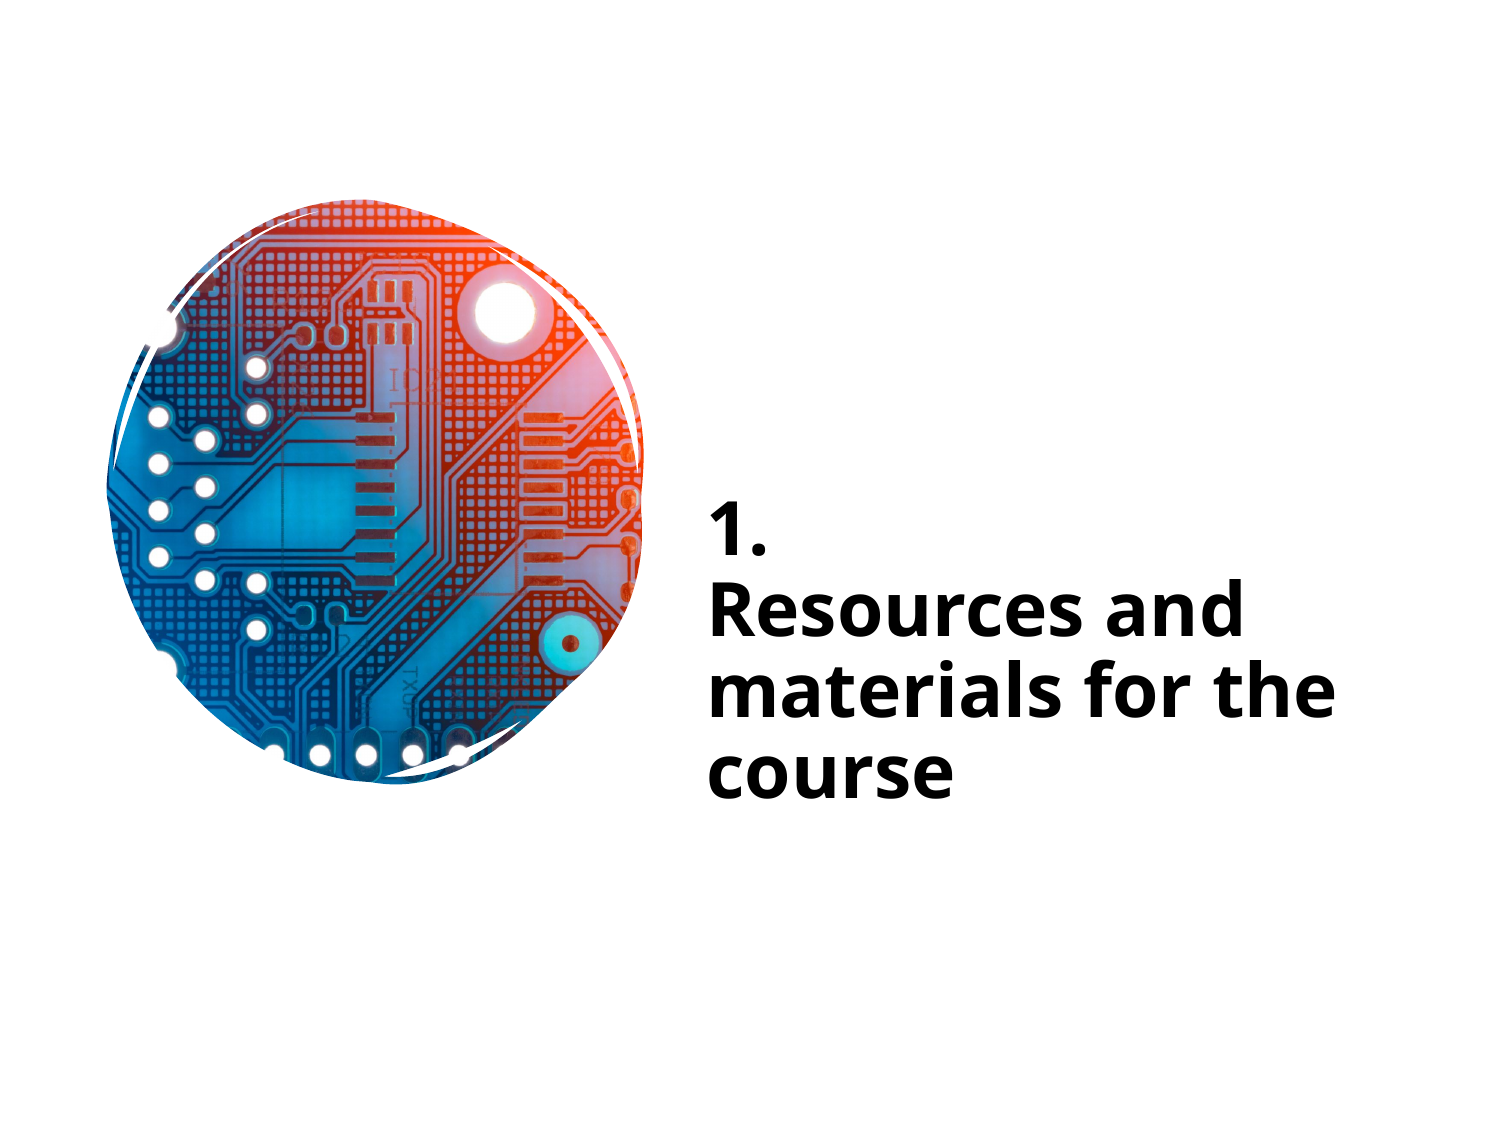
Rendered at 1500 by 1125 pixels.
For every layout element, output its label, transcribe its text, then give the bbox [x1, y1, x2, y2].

text_box [106, 199, 644, 785]
title 1. Resources and materials for the course [690, 237, 1389, 823]
